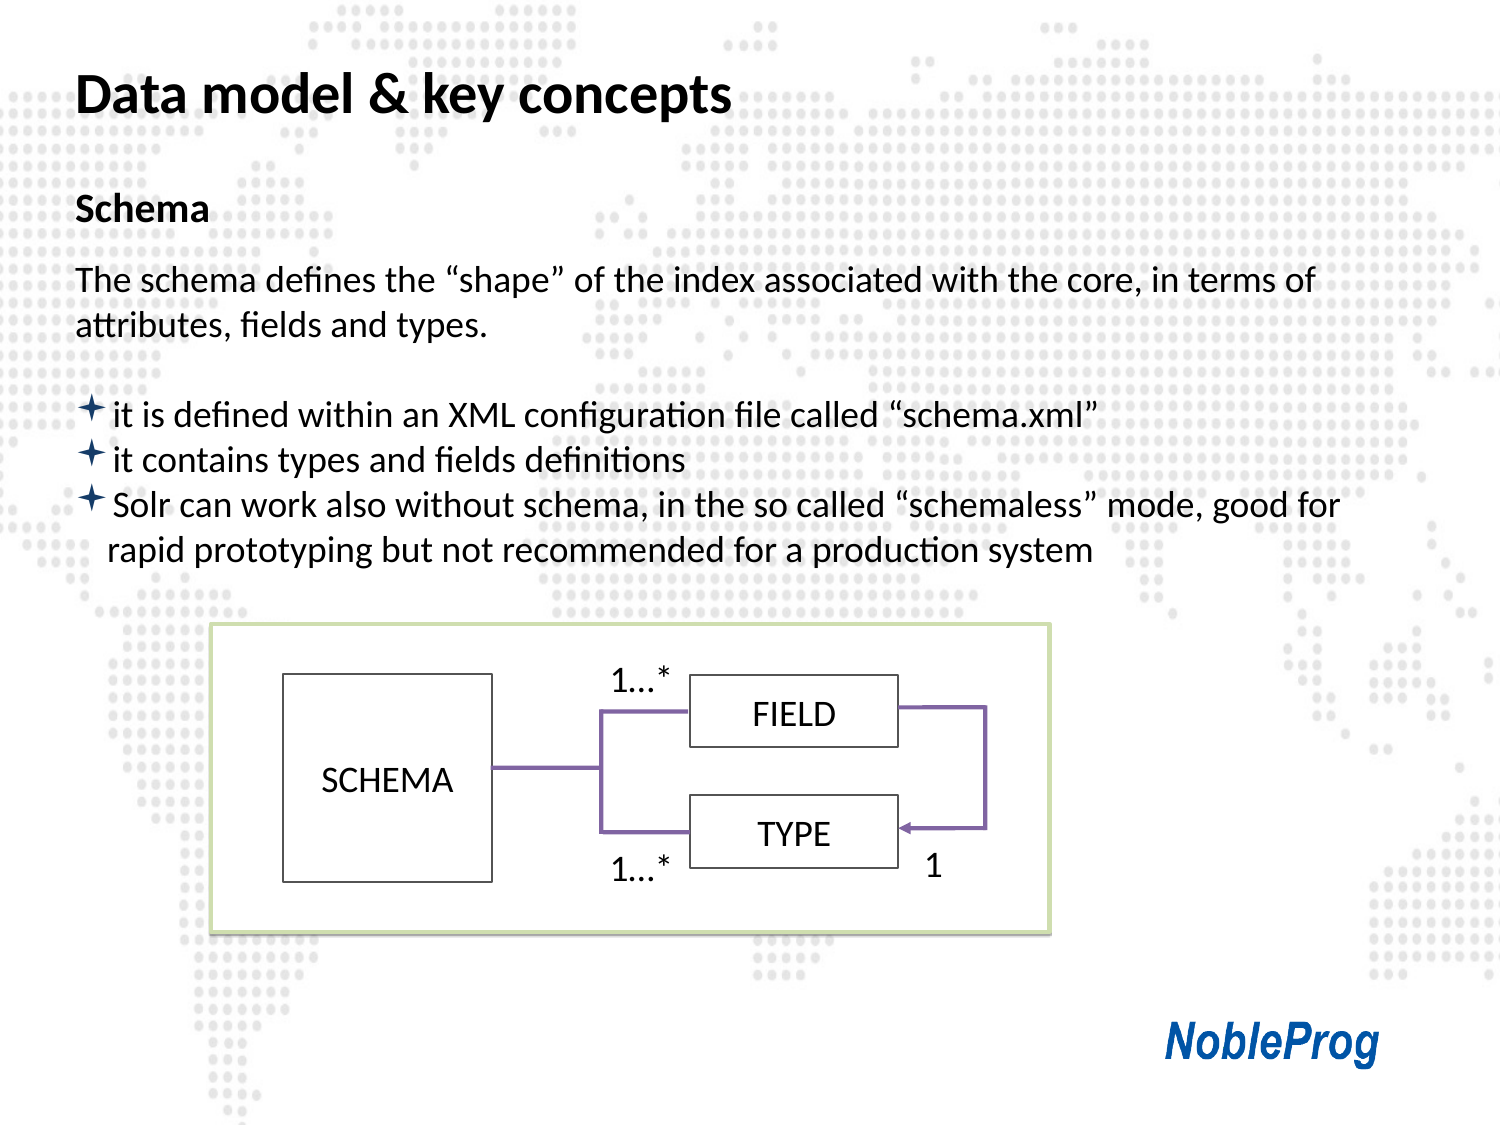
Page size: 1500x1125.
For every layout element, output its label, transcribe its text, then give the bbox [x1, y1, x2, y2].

text_box 1…* [602, 836, 681, 897]
picture [0, 0, 1500, 1125]
text_box 1…* [602, 647, 681, 708]
text_box TYPE [690, 795, 899, 868]
text_box Schema [75, 180, 1425, 255]
text_box Data model & key concepts [75, 55, 1425, 180]
text_box SCHEMA [283, 673, 492, 882]
text_box FIELD [690, 674, 899, 748]
text_box [210, 645, 1050, 933]
text_box 1 [916, 832, 951, 893]
text_box The schema defines the “shape” of the index associated with the core, in terms of attributes, fields and types. it is defined within an XML configuration file called “schema.xml” it contains types and fields definitions Solr can work also without schema, in the so called “schemaless” mode, good for rapid prototyping but not recommended for a production system [75, 255, 1425, 645]
